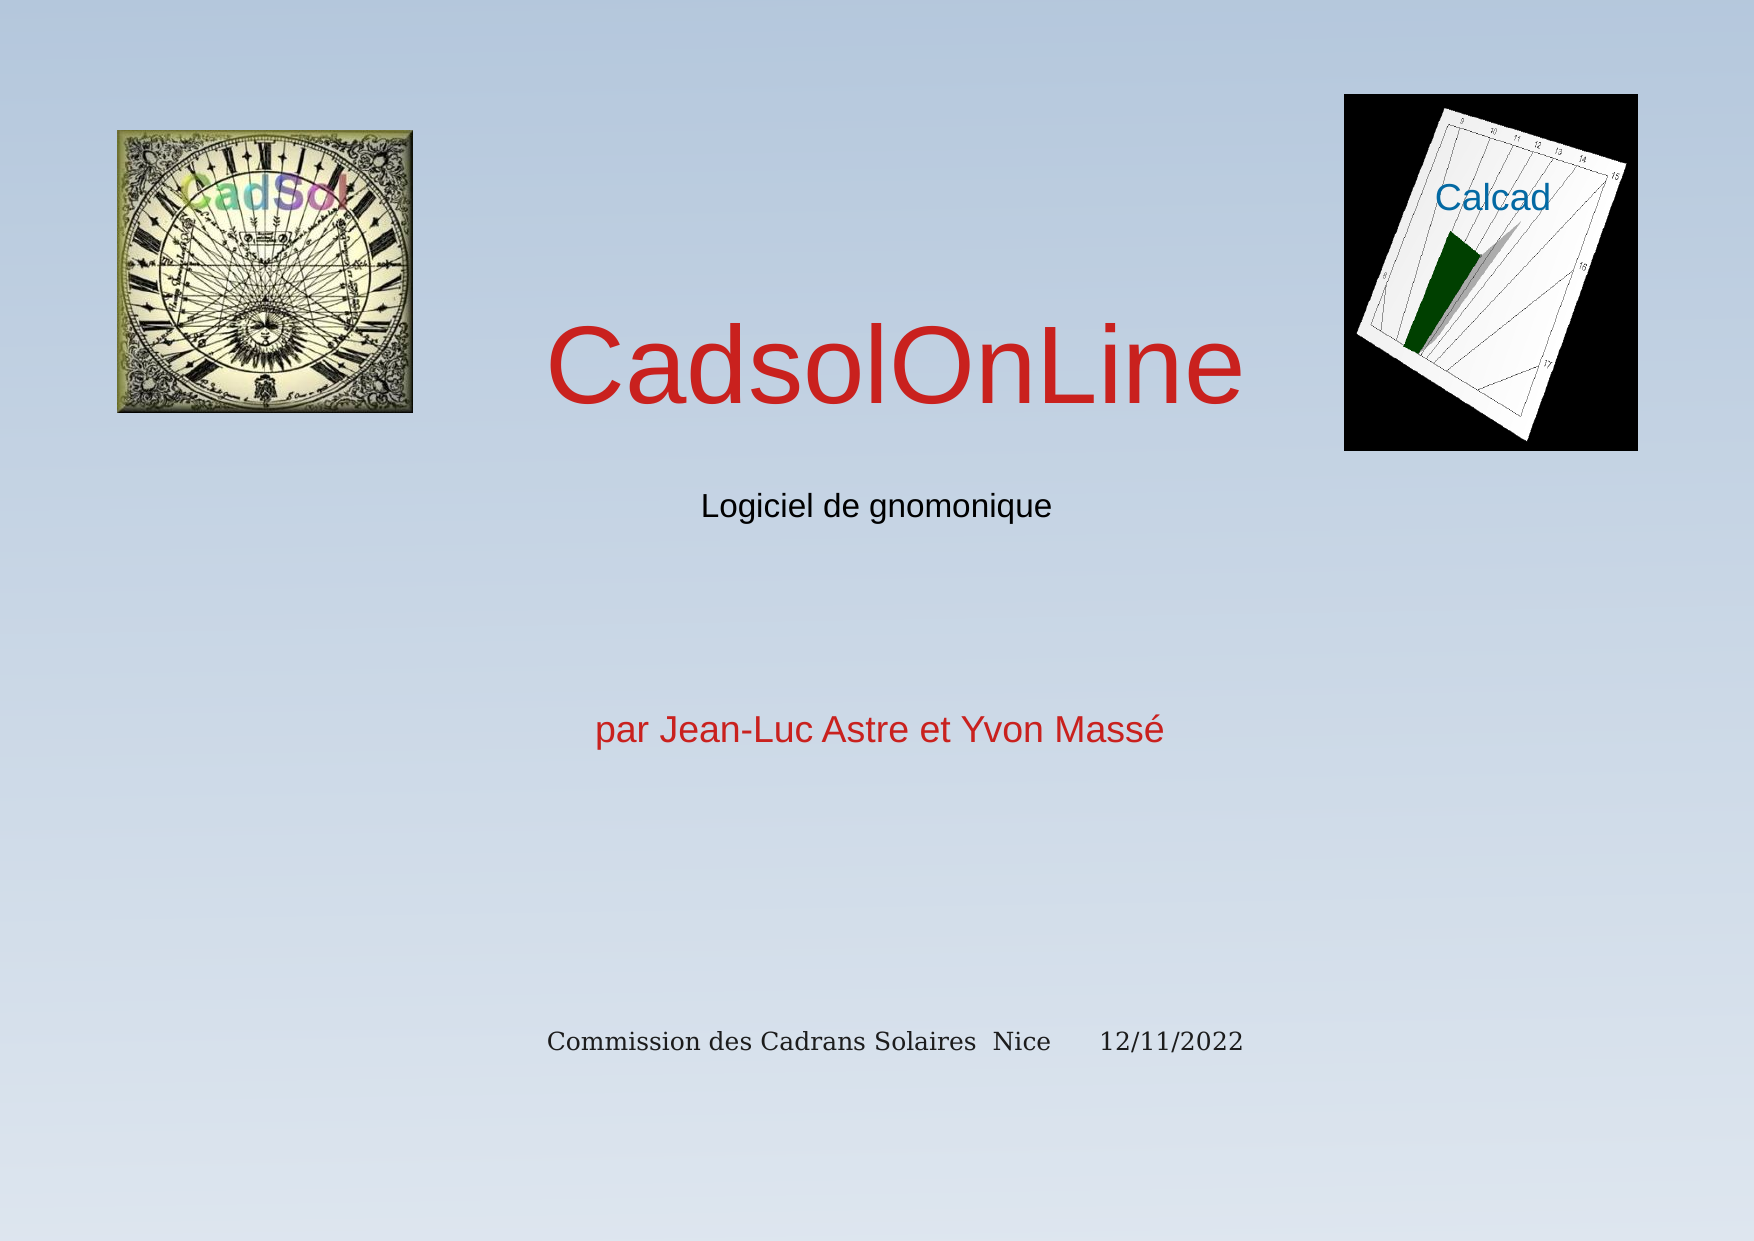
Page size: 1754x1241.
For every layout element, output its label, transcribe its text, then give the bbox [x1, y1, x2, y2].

picture [1344, 94, 1638, 451]
text_box par Jean-Luc Astre et Yvon Massé [219, 697, 1540, 796]
text_box Calcad [1379, 165, 1607, 265]
picture [117, 130, 413, 413]
title CadsolOnLine [445, 246, 1347, 472]
text_box Commission des Cadrans Solaires Nice 12/11/2022 [187, 1017, 1605, 1091]
subtitle Logiciel de gnomonique [613, 450, 1140, 558]
